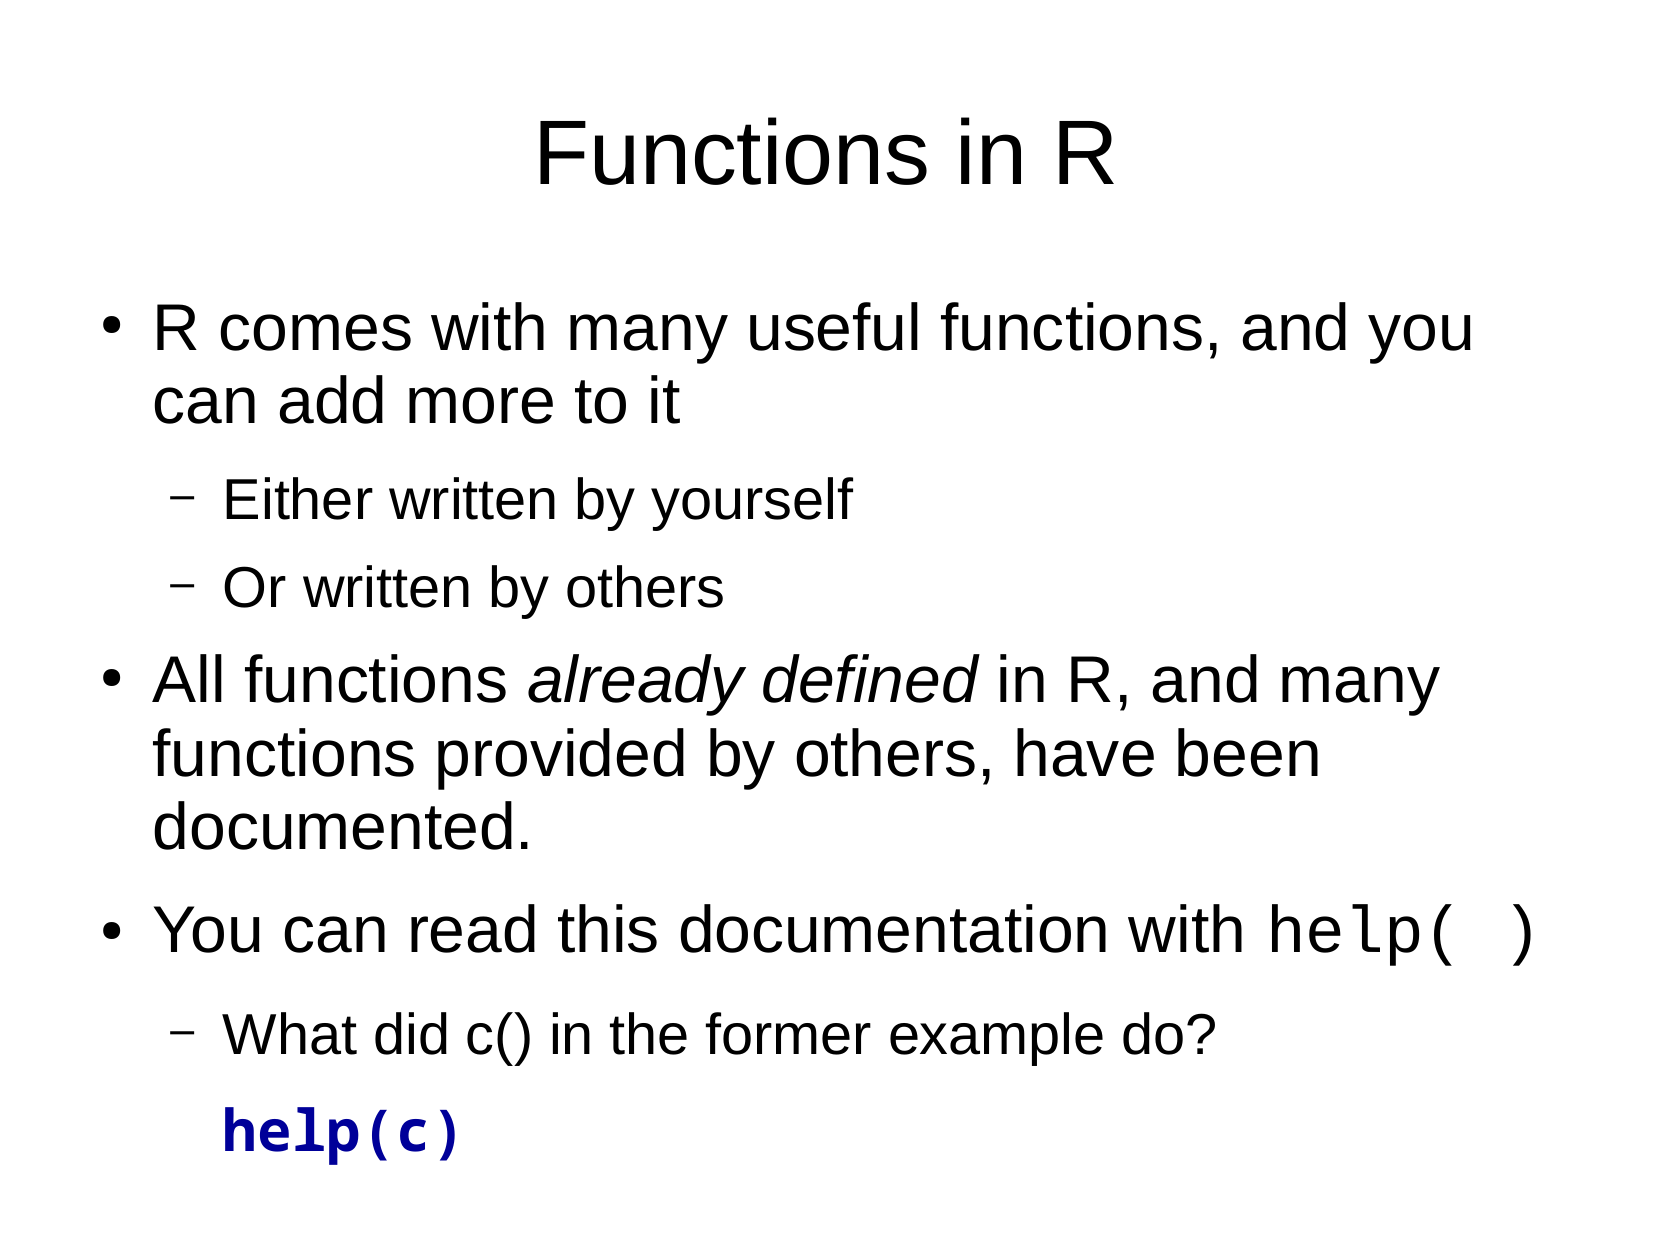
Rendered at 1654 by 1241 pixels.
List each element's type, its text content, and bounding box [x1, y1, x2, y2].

title Functions in R [82, 49, 1571, 257]
list R comes with many useful functions, and you can add more to it Either written by yourself Or written by others All functions already defined in R, and many functions provided by others, have been documented. You can read this documentation with help( ) What did c() in the former example do? help(c) [82, 290, 1571, 1170]
